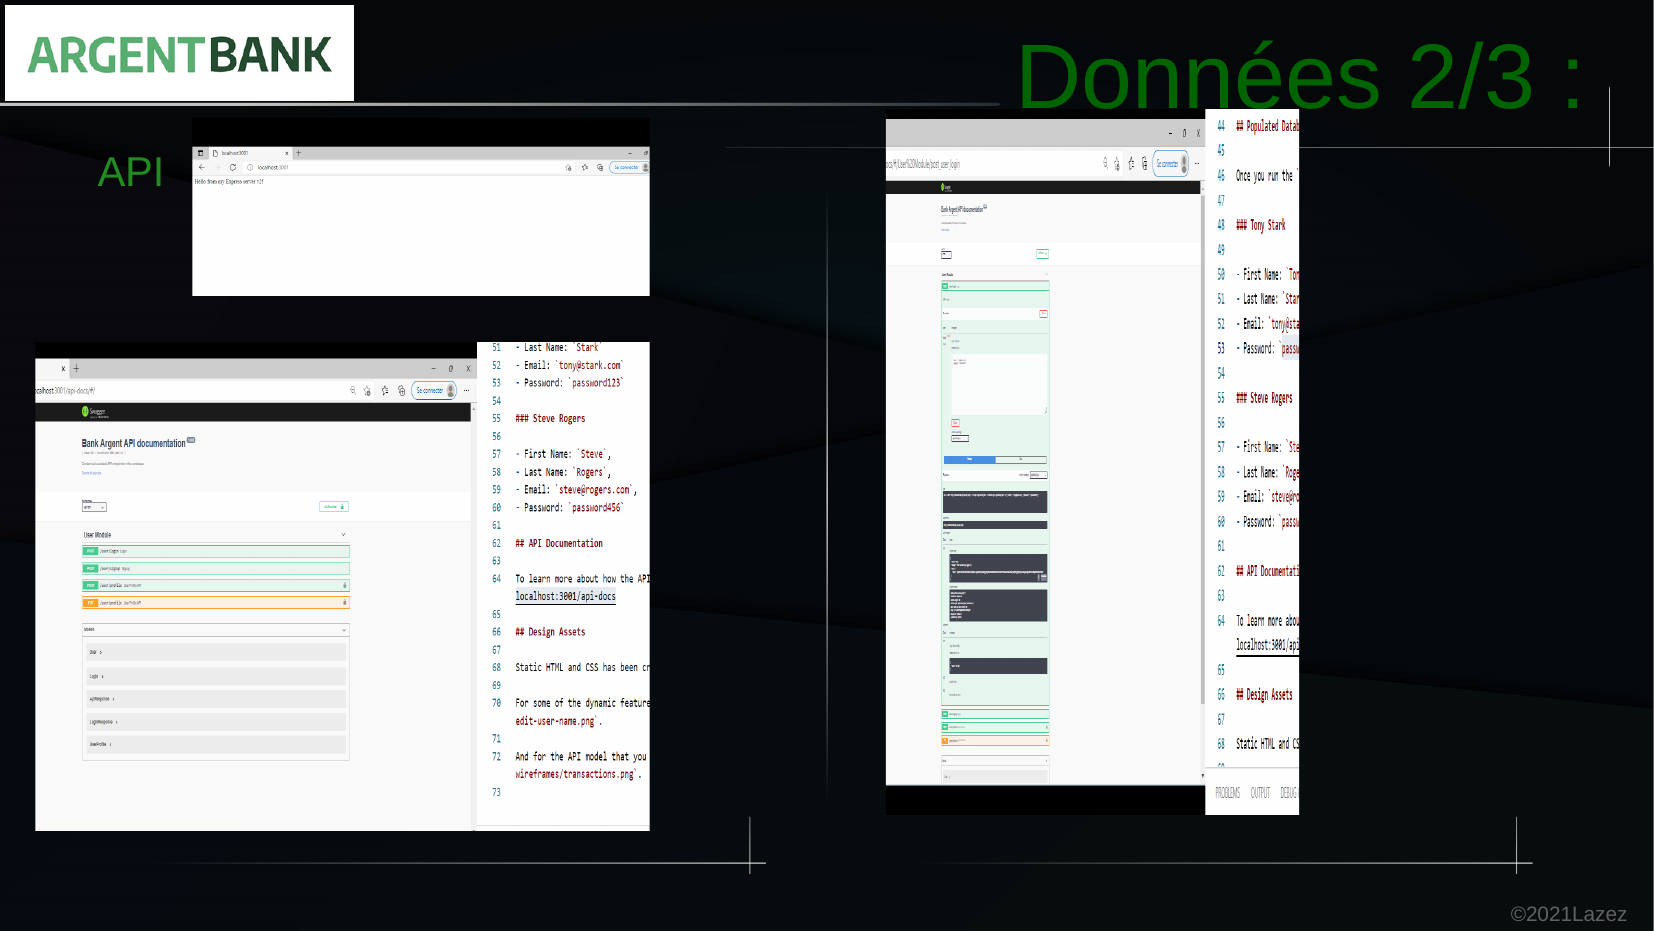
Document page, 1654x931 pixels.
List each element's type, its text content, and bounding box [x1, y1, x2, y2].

picture [0, 0, 1654, 931]
text_box API [82, 141, 192, 213]
title Données 2/3 : [1015, 23, 1607, 130]
text_box ©2021Lazez [1496, 895, 1654, 931]
